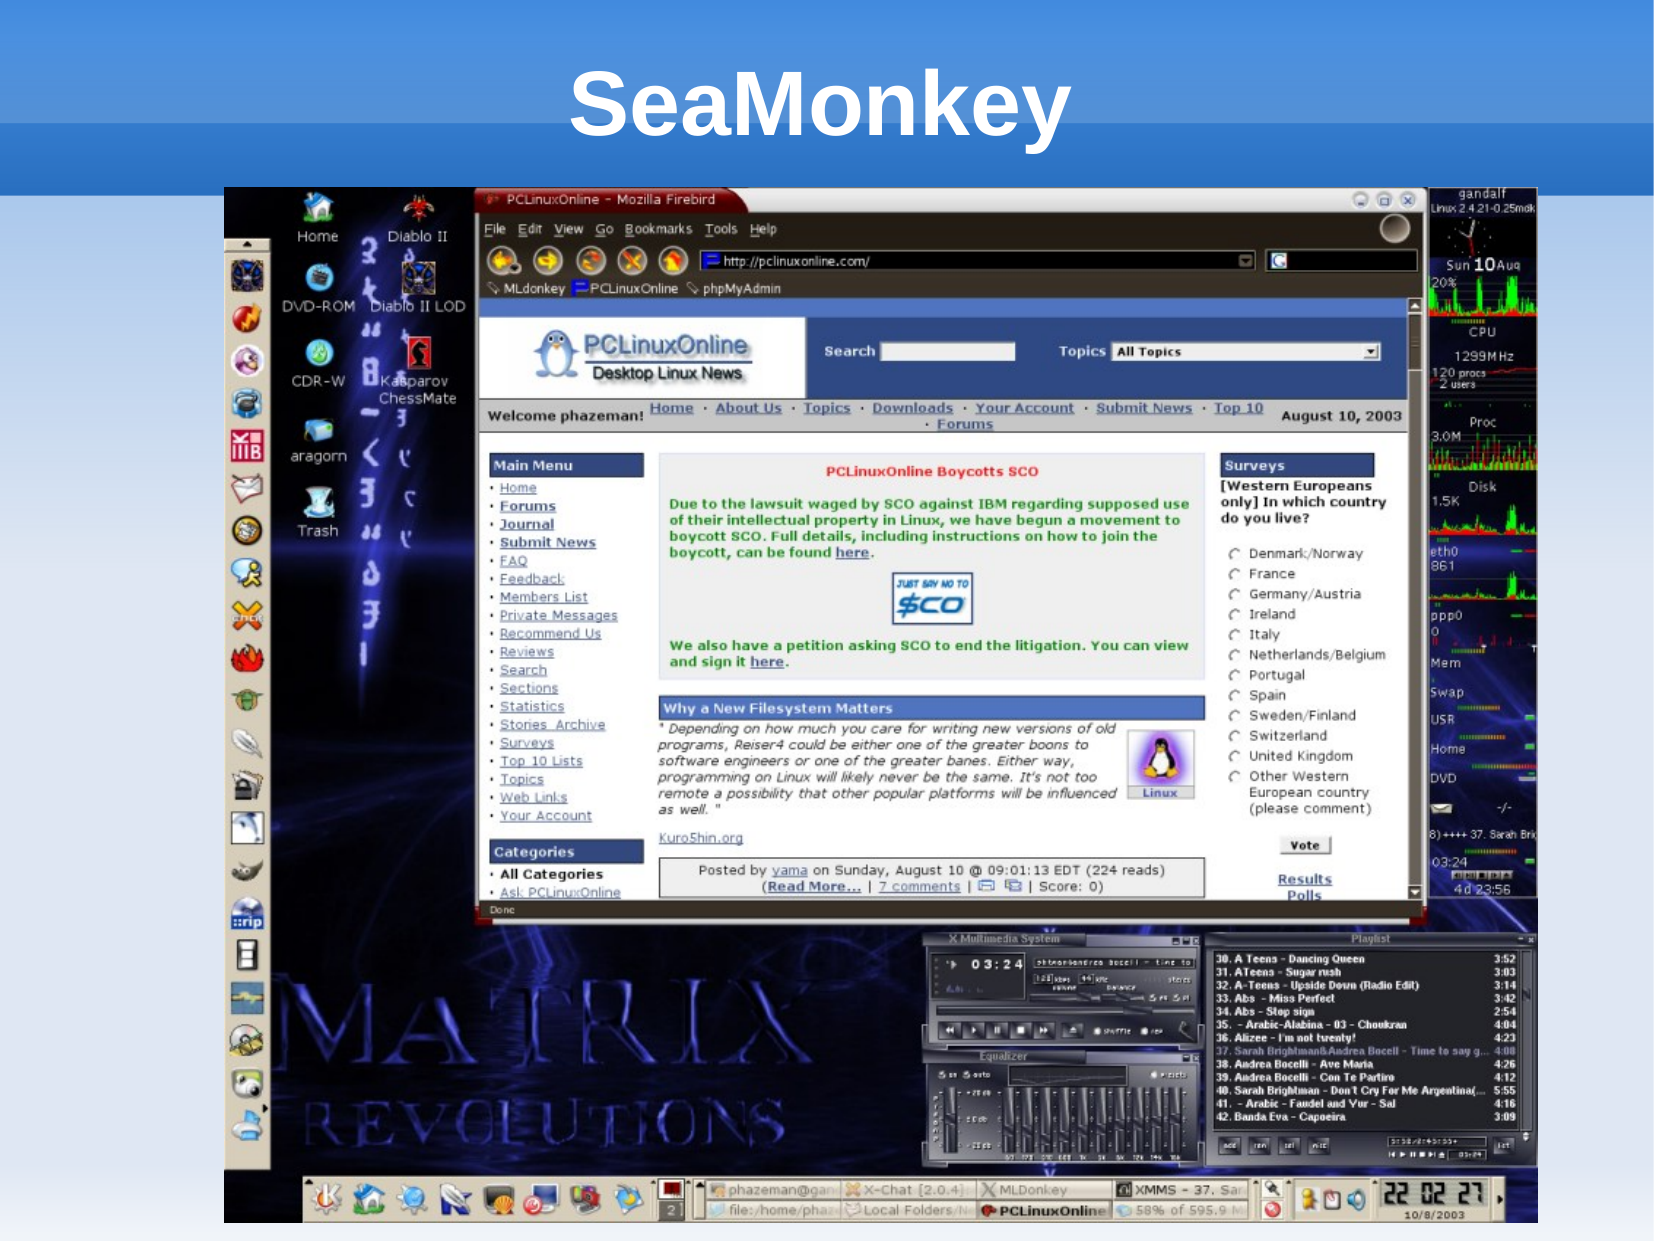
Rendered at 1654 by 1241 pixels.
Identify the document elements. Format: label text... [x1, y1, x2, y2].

picture [0, 0, 1654, 1241]
title SeaMonkey [76, 7, 1565, 200]
